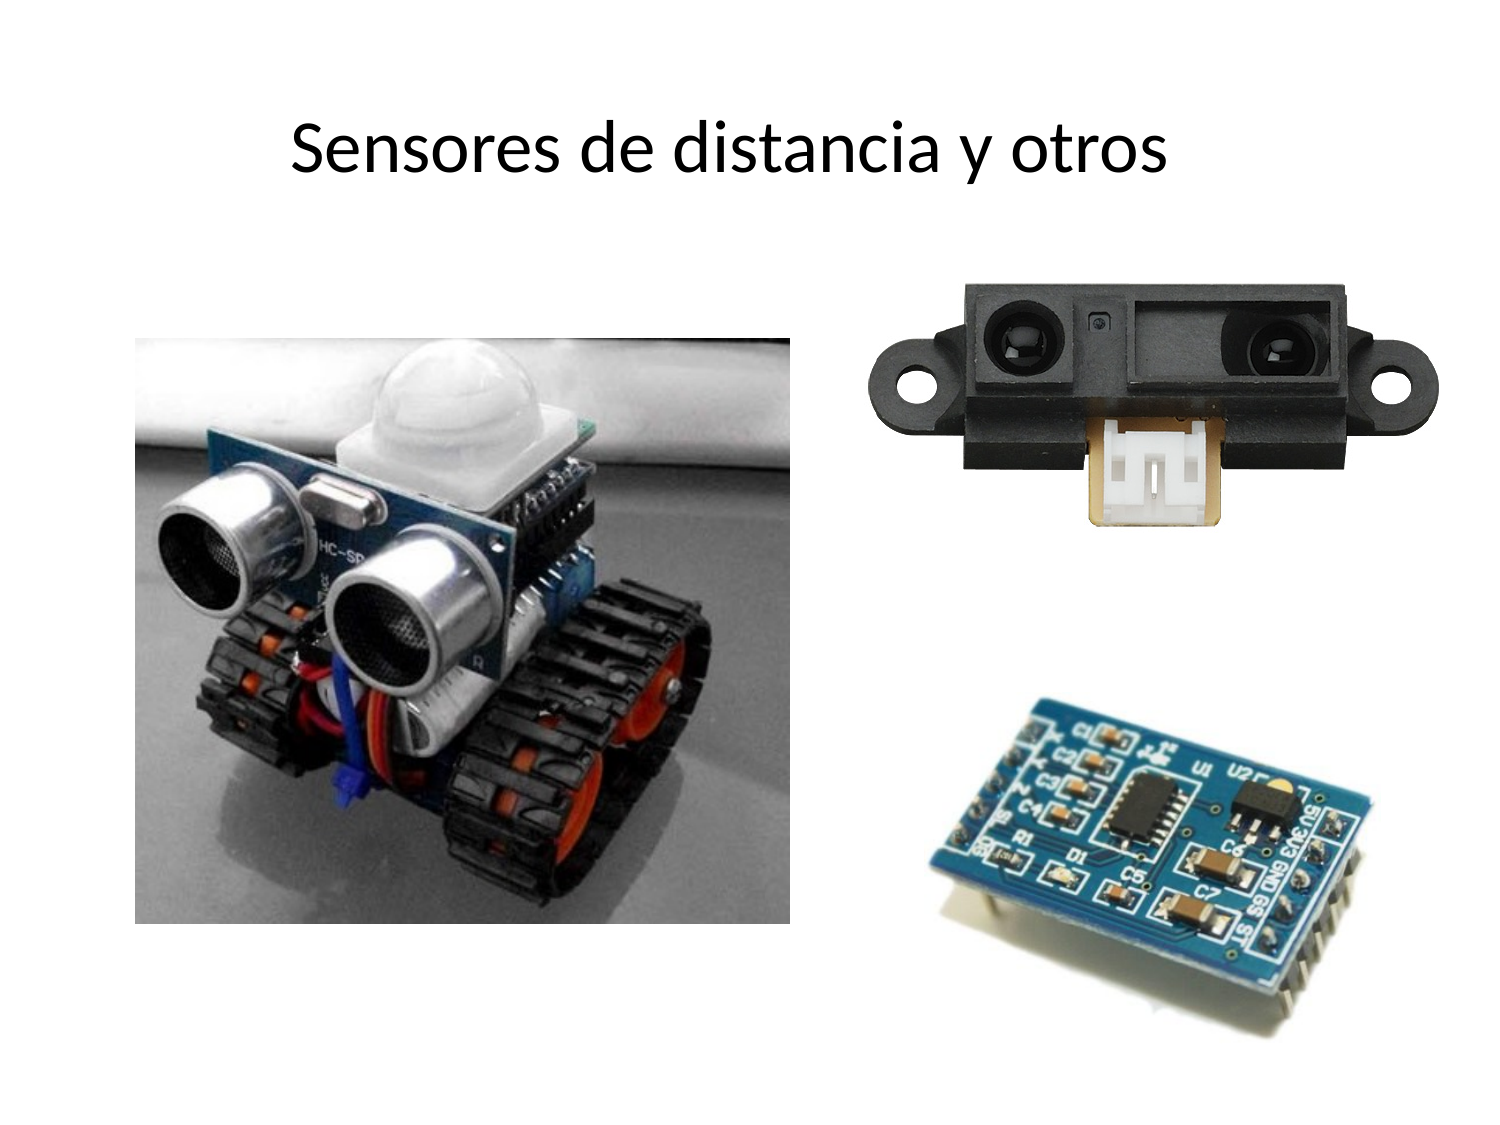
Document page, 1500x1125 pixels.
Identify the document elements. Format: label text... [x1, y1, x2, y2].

list Sensores de distancia y otros [114, 90, 1346, 213]
picture [135, 338, 790, 924]
picture [848, 267, 1457, 545]
picture [924, 692, 1381, 1045]
